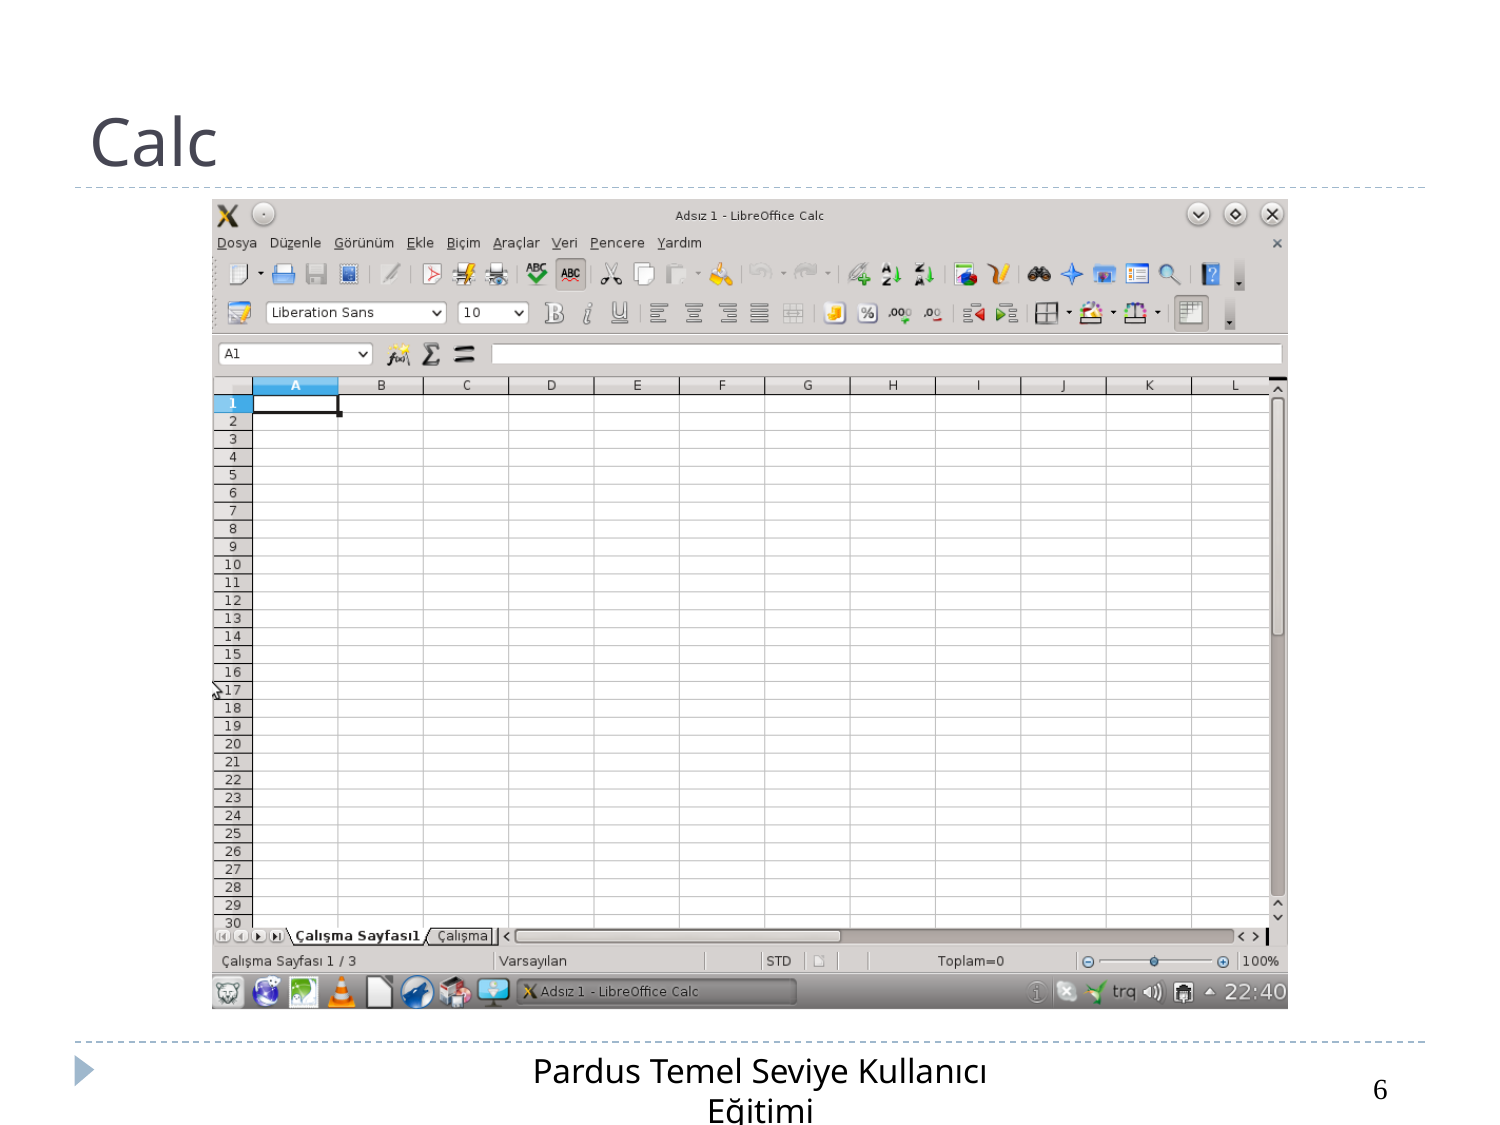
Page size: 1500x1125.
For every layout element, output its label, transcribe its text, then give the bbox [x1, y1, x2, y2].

picture [212, 199, 1288, 1010]
title Calc [75, 24, 1425, 188]
